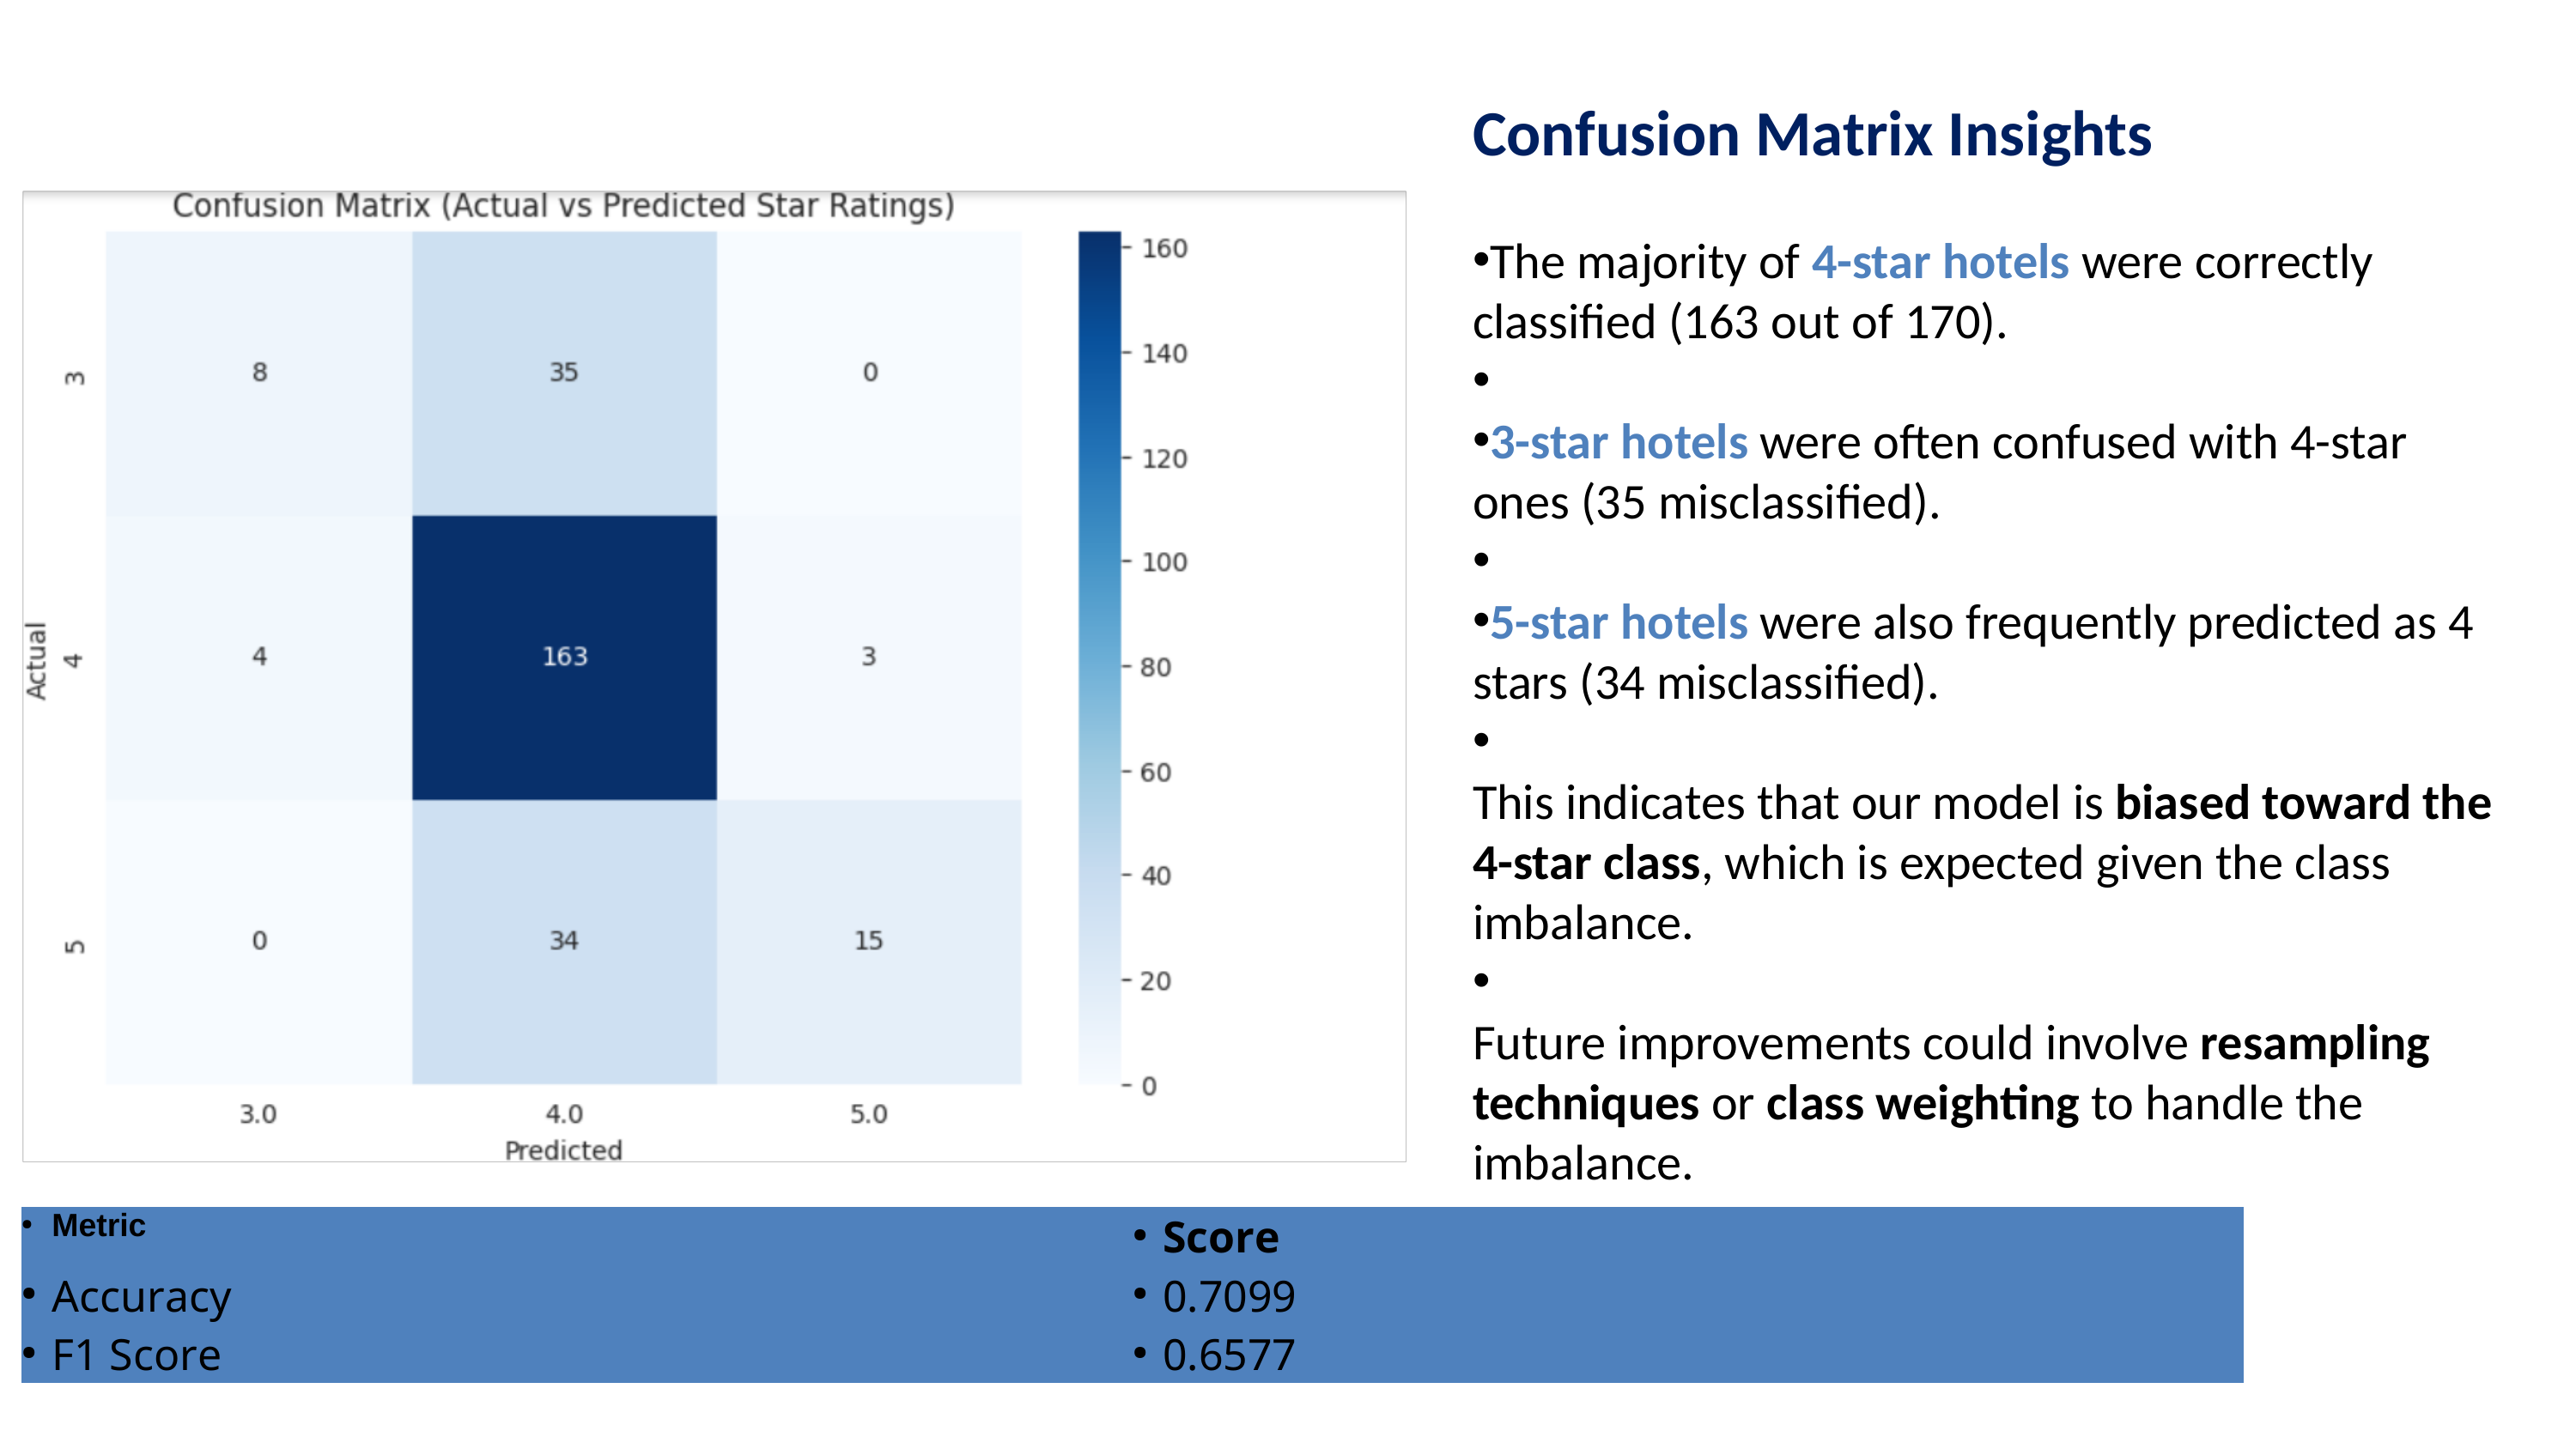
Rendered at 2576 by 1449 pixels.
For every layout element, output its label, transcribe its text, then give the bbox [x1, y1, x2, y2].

table_cell 0.6577 [1133, 1325, 2244, 1383]
text_box Confusion Matrix Insights The majority of 4-star hotels were correctly classified (163 out of 170). 3-star hotels were often confused with 4-star ones (35 misclassified). 5-star hotels were also frequently predicted as 4 stars (34 misclassified). This indicates that our model is biased toward the 4-star class, which is expected given the class imbalance. Future improvements could involve resampling techniques or class weighting to handle the imbalance. [1460, 84, 2523, 1269]
table_header Metric [21, 1207, 1133, 1266]
table_cell 0.7099 [1133, 1266, 2244, 1325]
picture [21, 189, 1409, 1165]
table_cell F1 Score [21, 1325, 1133, 1383]
table_header Score [1133, 1207, 1460, 1266]
table_cell Accuracy [21, 1266, 1133, 1325]
